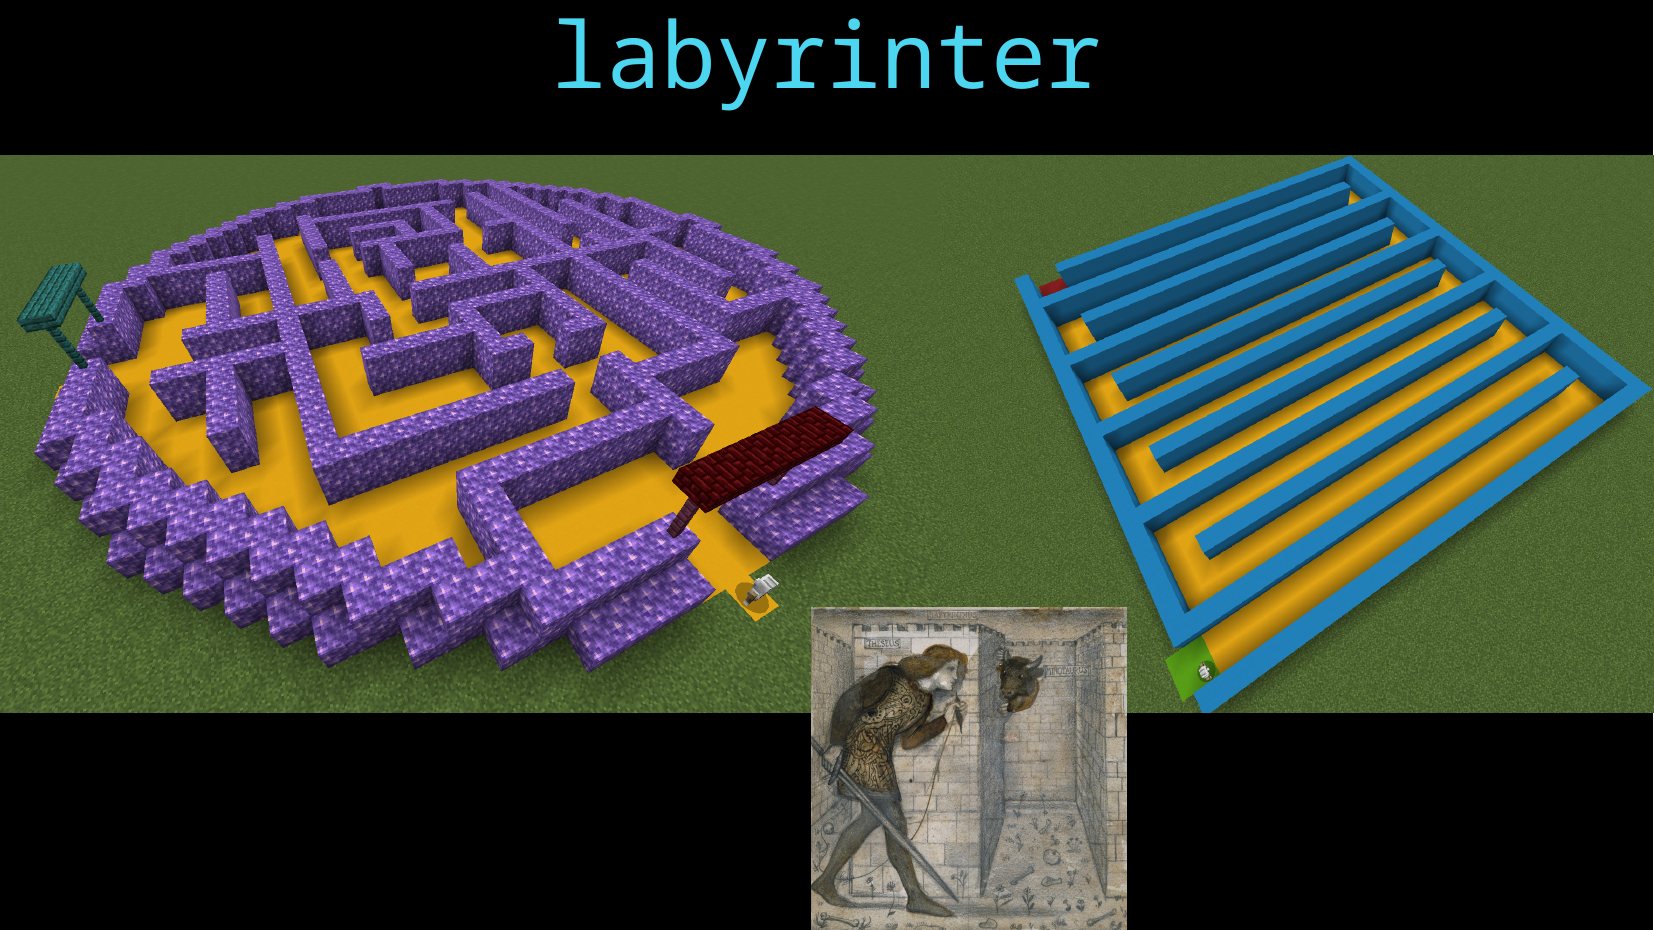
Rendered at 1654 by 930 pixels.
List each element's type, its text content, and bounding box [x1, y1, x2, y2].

picture [0, 155, 1654, 930]
title labyrinter [82, 0, 1571, 131]
